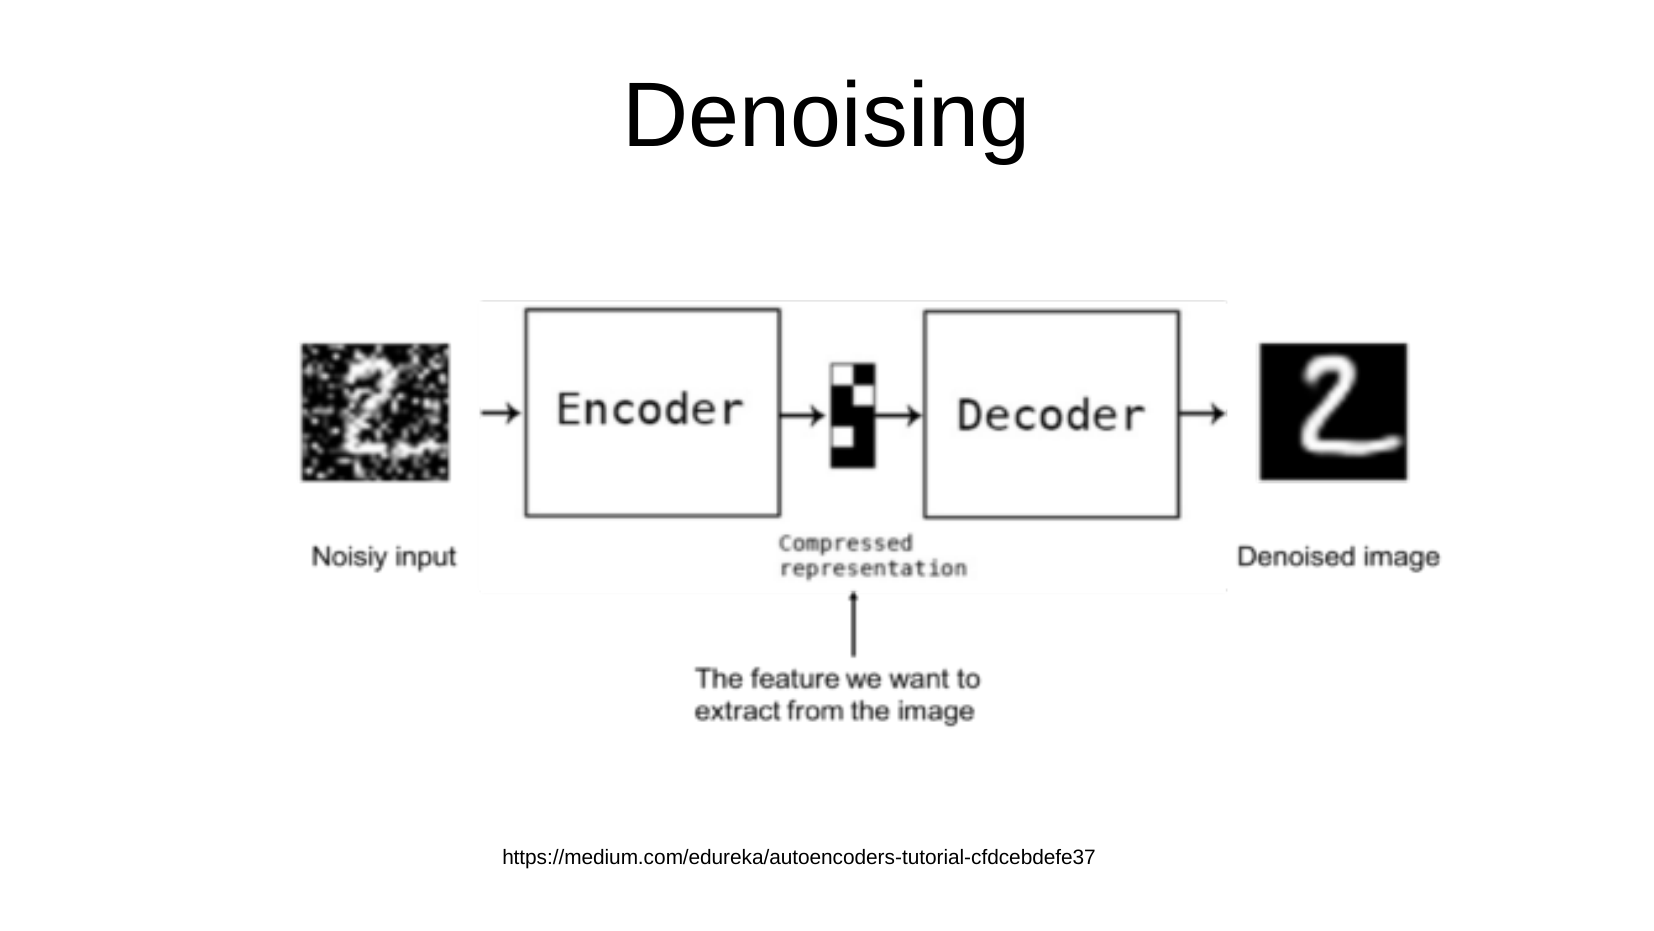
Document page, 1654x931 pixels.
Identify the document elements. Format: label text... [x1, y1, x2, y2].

picture [225, 225, 1500, 788]
text_box https://medium.com/edureka/autoencoders-tutorial-cfdcebdefe37 [487, 838, 1201, 901]
title Denoising [82, 37, 1571, 193]
